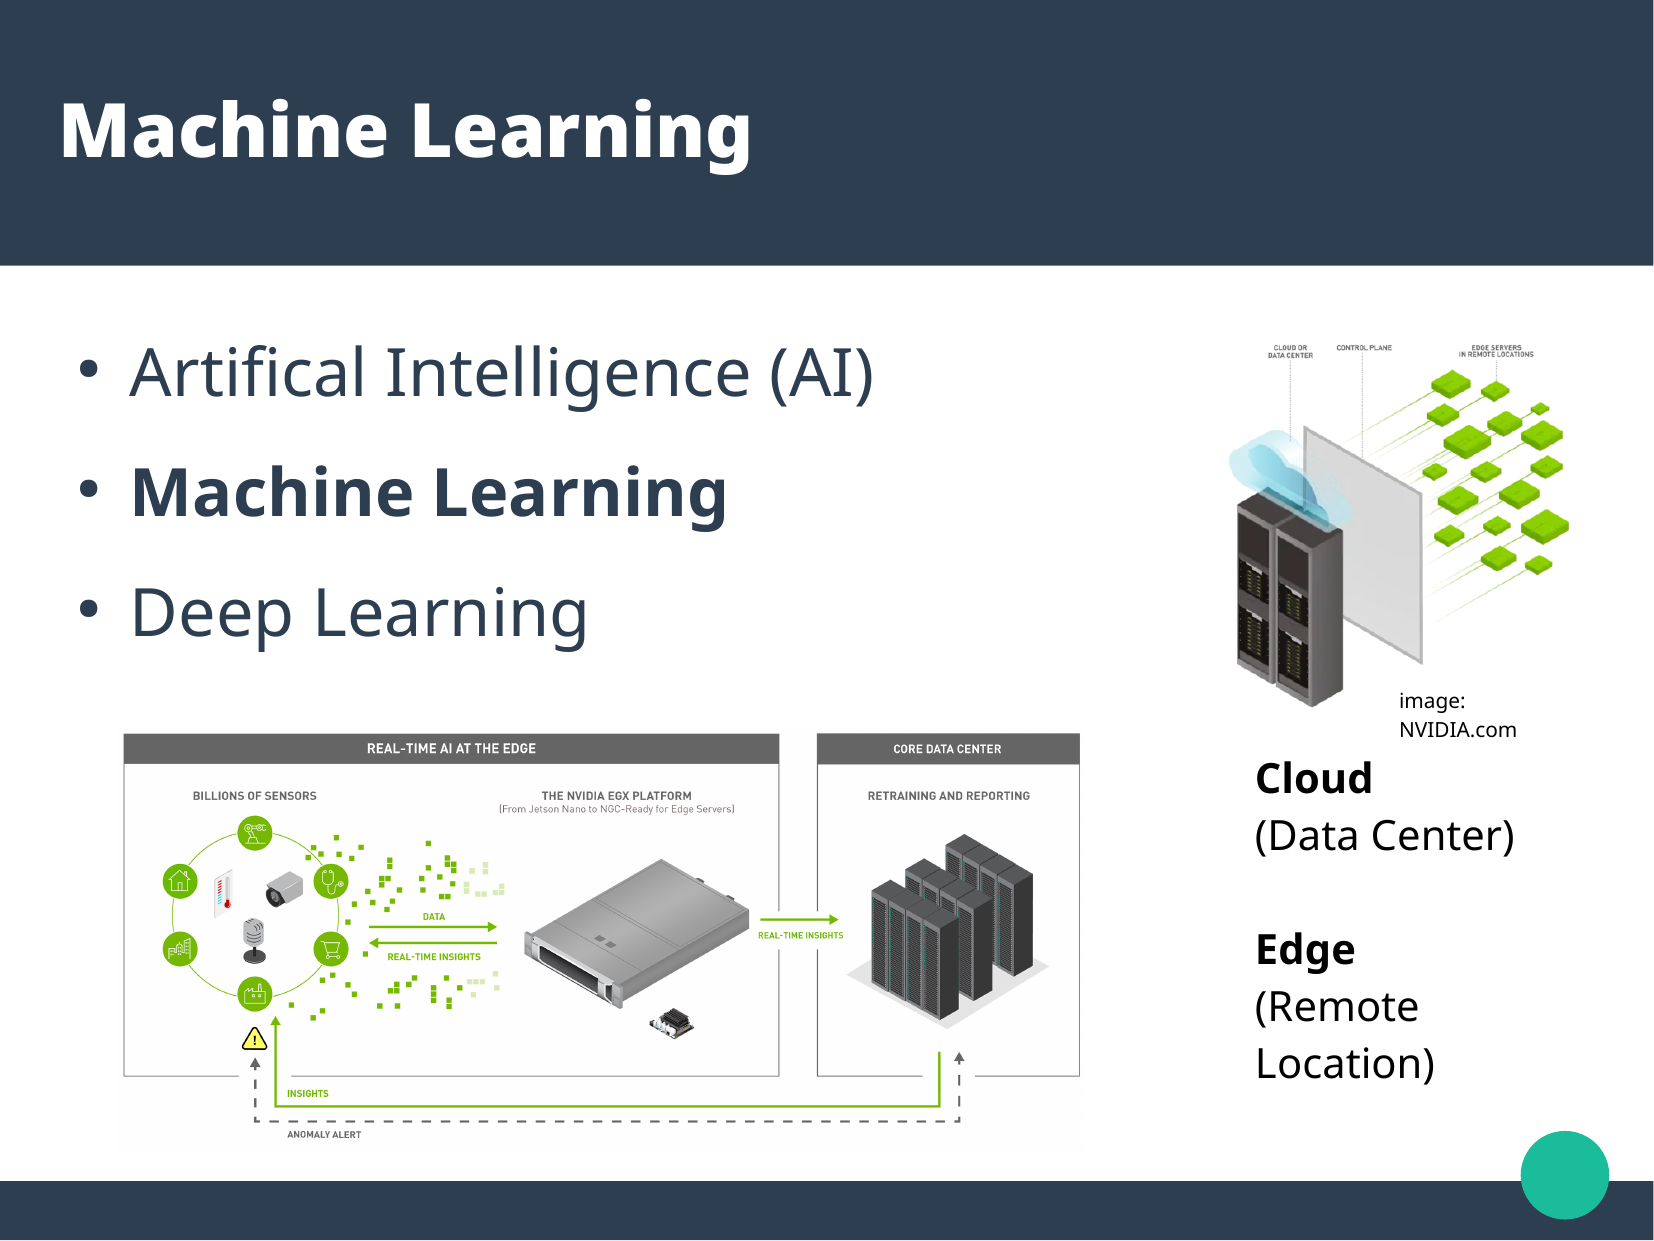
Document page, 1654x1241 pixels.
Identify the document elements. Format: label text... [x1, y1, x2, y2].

picture [1204, 318, 1592, 730]
picture [1438, 724, 1446, 730]
text_box image: NVIDIA.com [1384, 679, 1595, 721]
list Artifical Intelligence (AI) Machine Learning Deep Learning [59, 324, 1595, 1152]
picture [118, 728, 1086, 1152]
text_box Cloud (Data Center) Edge (Remote Location) [1240, 741, 1595, 1075]
title Machine Learning [59, 49, 1595, 207]
